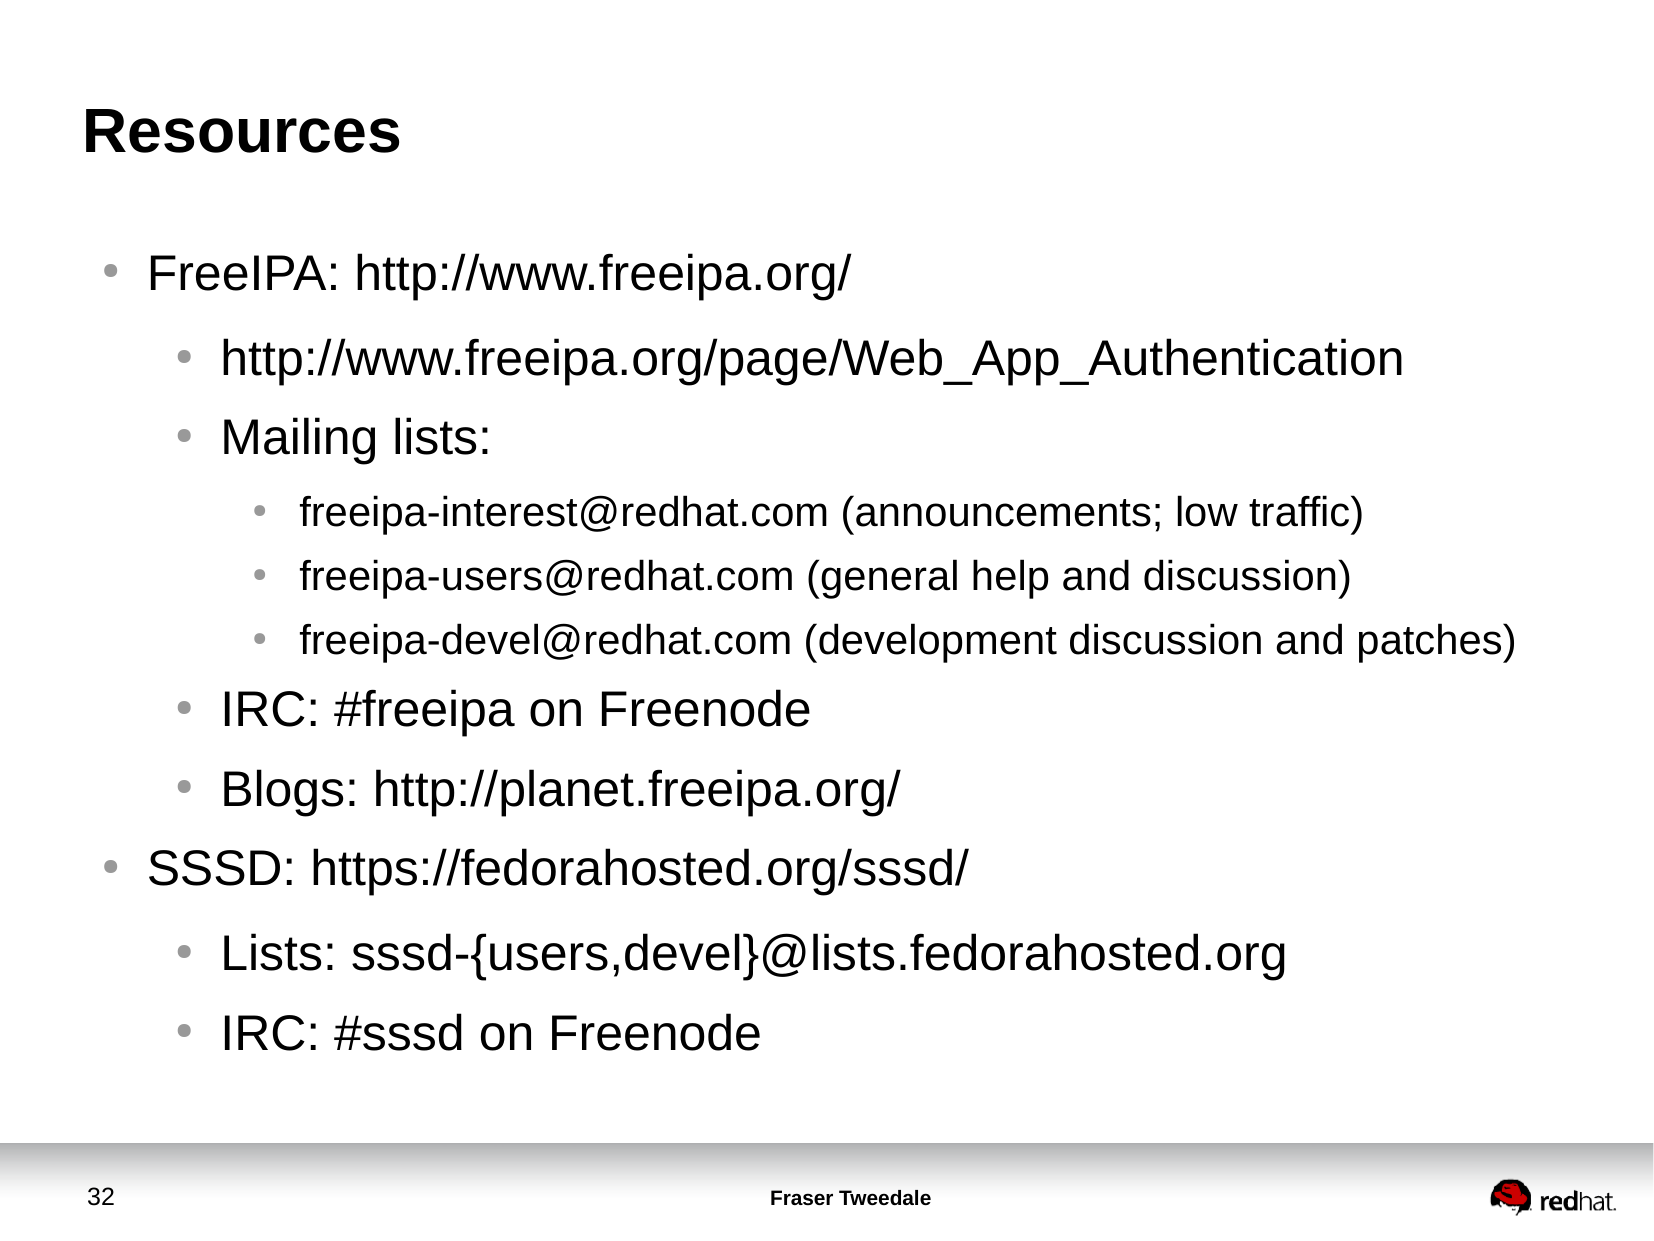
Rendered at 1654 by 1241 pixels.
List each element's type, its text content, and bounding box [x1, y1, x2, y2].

picture [0, 1143, 1654, 1241]
list FreeIPA: http://www.freeipa.org/ http://www.freeipa.org/page/Web_App_Authentication Mailing lists: freeipa-interest@redhat.com (announcements; low traffic) freeipa-users@redhat.com (general help and discussion) freeipa-devel@redhat.com (development discussion and patches) IRC: #freeipa on Freenode Blogs: http://planet.freeipa.org/ SSSD: https://fedorahosted.org/sssd/ Lists: sssd-{users,devel}@lists.fedorahosted.org IRC: #sssd on Freenode [86, 244, 1576, 1061]
title Resources [82, 37, 1571, 226]
